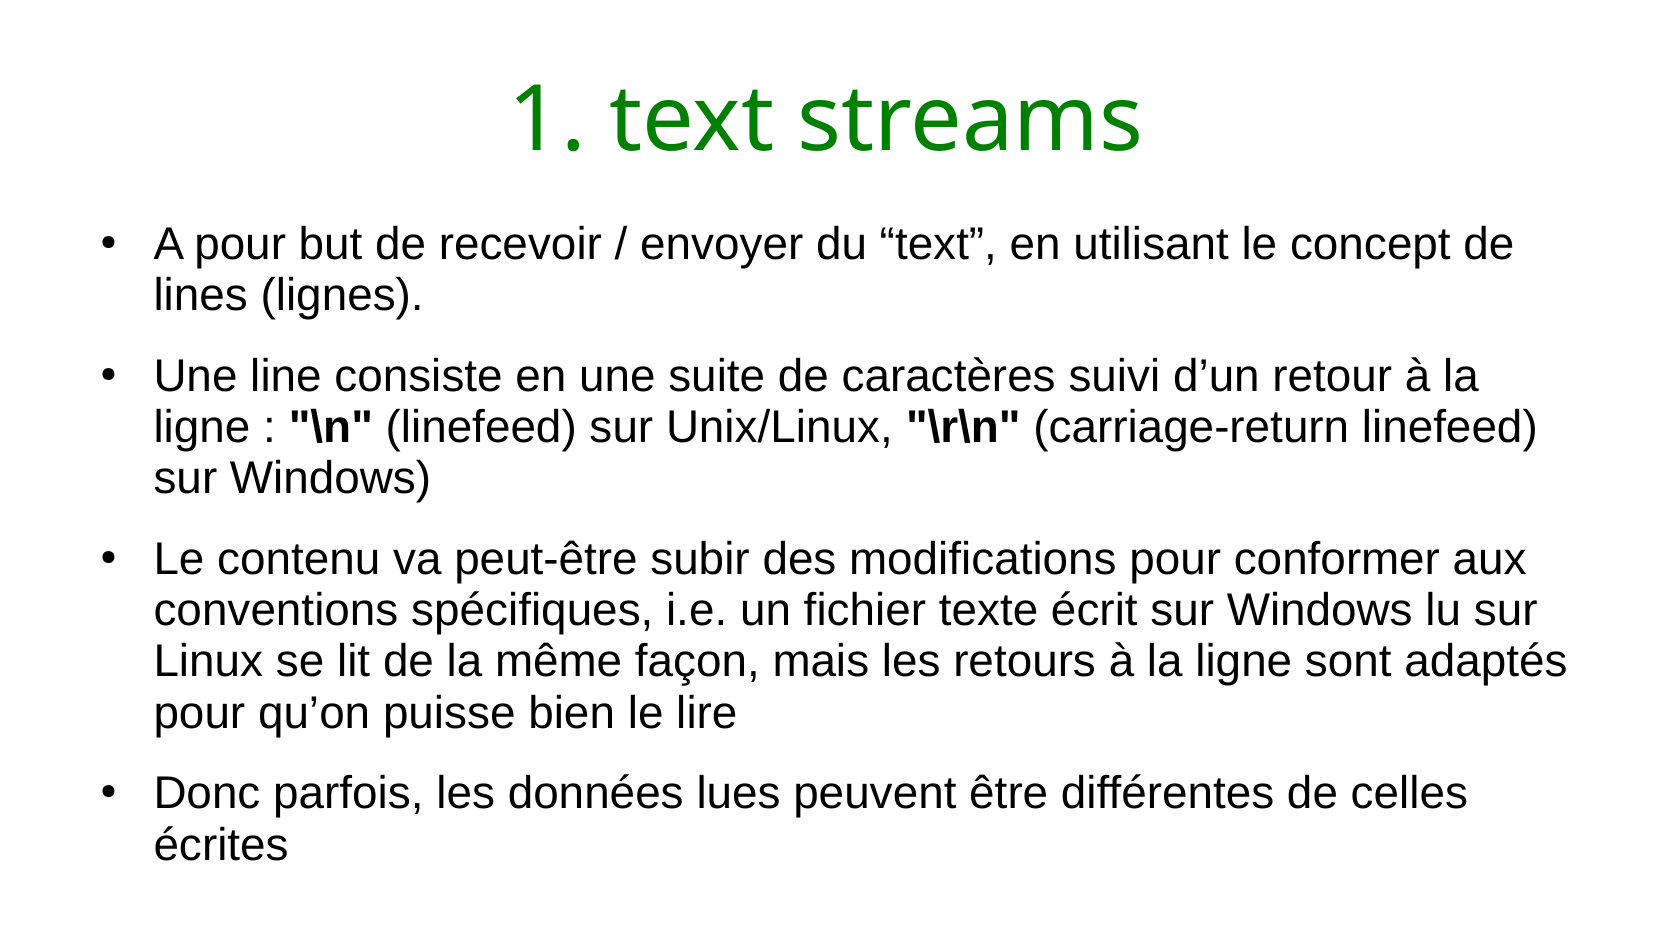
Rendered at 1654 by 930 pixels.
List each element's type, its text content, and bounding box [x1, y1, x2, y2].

title 1. text streams [82, 37, 1571, 193]
list A pour but de recevoir / envoyer du “text”, en utilisant le concept de lines (lignes). Une line consiste en une suite de caractères suivi d’un retour à la ligne : "\n" (linefeed) sur Unix/Linux, "\r\n" (carriage-return linefeed) sur Windows) Le contenu va peut-être subir des modifications pour conformer aux conventions spécifiques, i.e. un fichier texte écrit sur Windows lu sur Linux se lit de la même façon, mais les retours à la ligne sont adaptés pour qu’on puisse bien le lire Donc parfois, les données lues peuvent être différentes de celles écrites [82, 217, 1571, 896]
